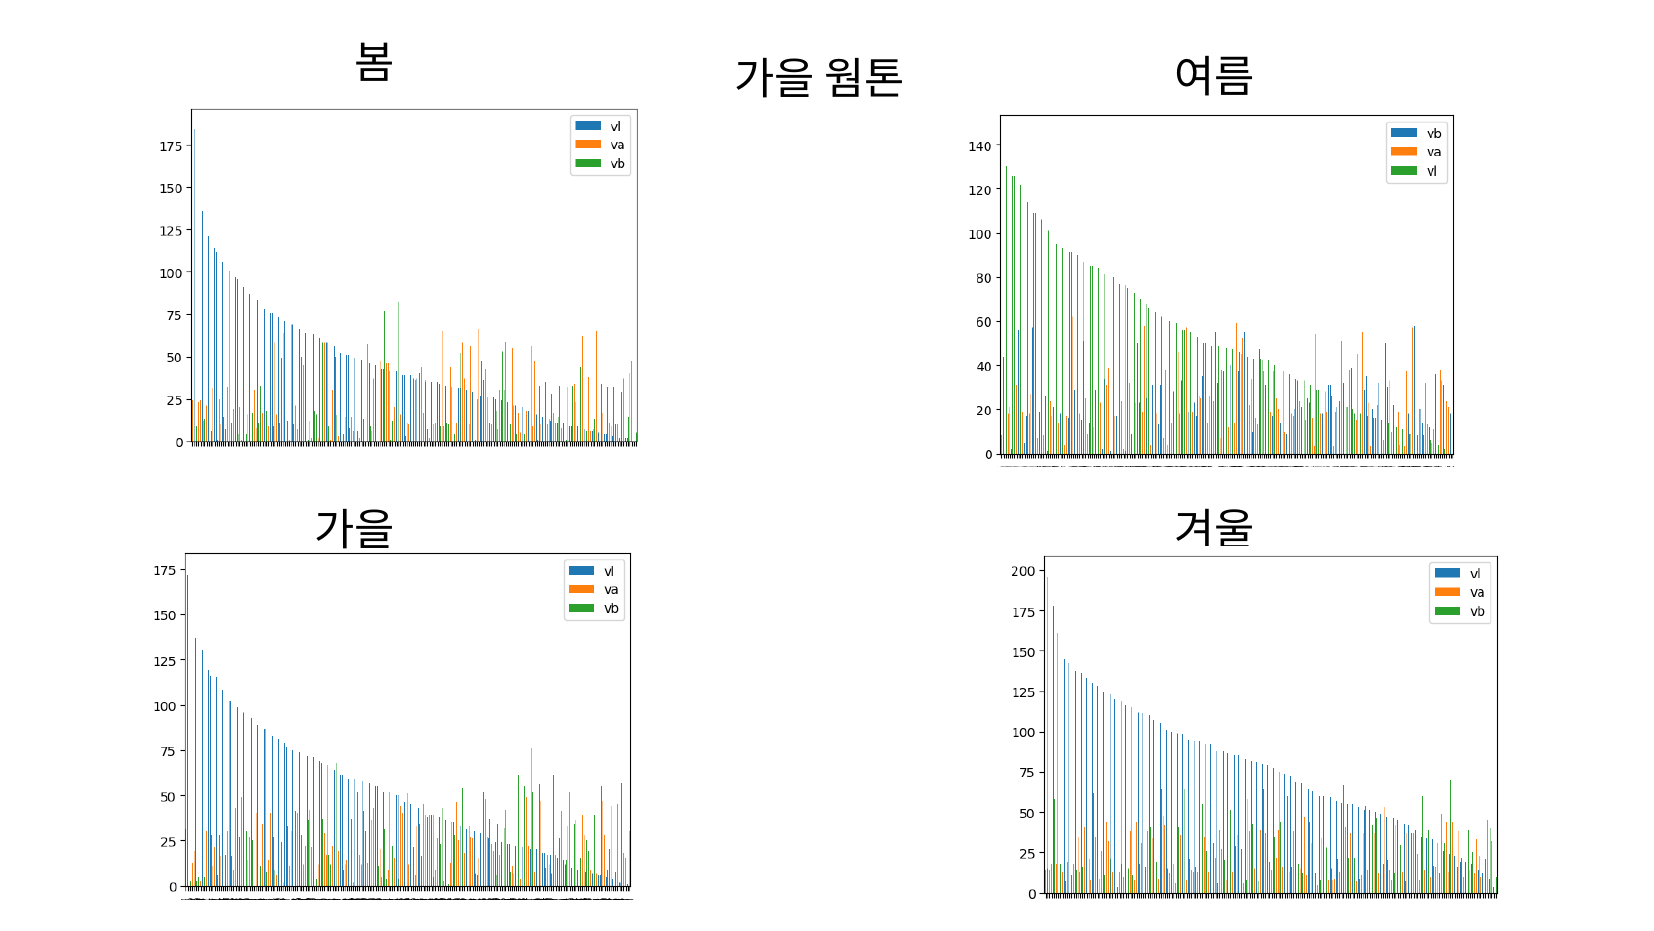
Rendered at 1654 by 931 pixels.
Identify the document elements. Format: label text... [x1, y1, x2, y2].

text_box 봄 [262, 0, 488, 101]
text_box 가을 [300, 487, 491, 551]
picture [1005, 546, 1501, 901]
text_box 겨울 [1159, 487, 1351, 546]
text_box 가을 웜톤 [650, 0, 989, 151]
text_box 여름 [1159, 34, 1351, 112]
picture [967, 112, 1463, 467]
picture [150, 551, 638, 901]
picture [150, 101, 638, 451]
